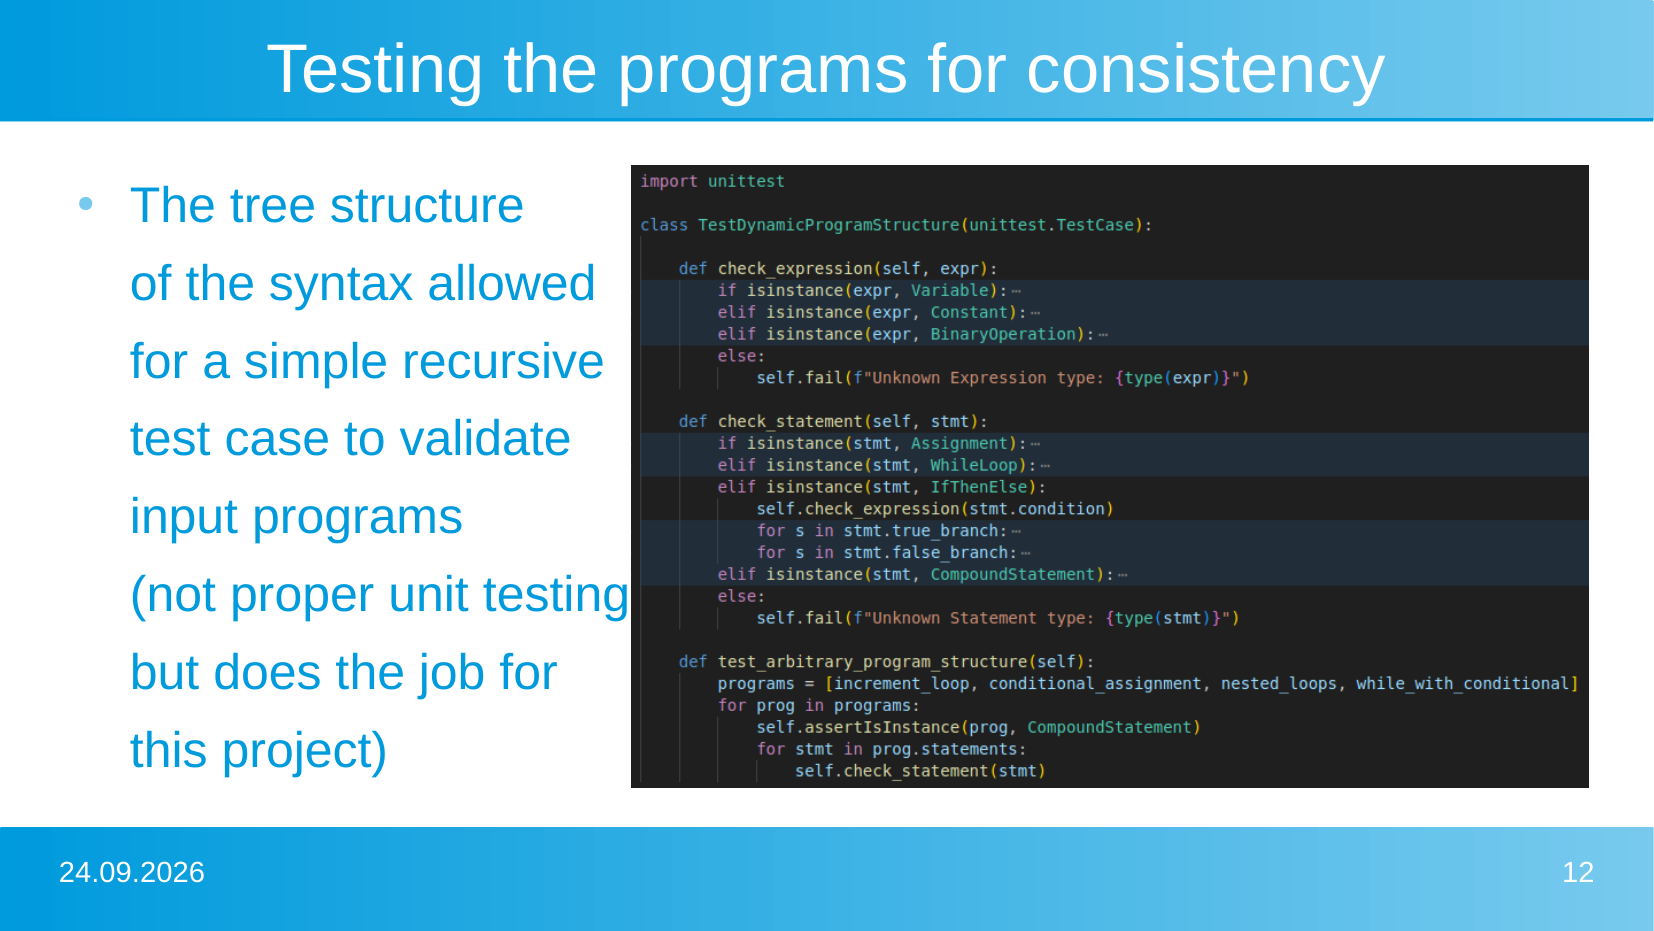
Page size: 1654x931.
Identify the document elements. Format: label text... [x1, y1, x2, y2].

list The tree structure of the syntax allowed for a simple recursive test case to validate input programs (not proper unit testing, but does the job for this project) [1589, 177, 1595, 768]
picture [631, 165, 1589, 788]
title Testing the programs for consistency [59, 29, 1595, 108]
list The tree structure of the syntax allowed for a simple recursive test case to validate input programs (not proper unit testing, but does the job for this project) [59, 177, 631, 768]
